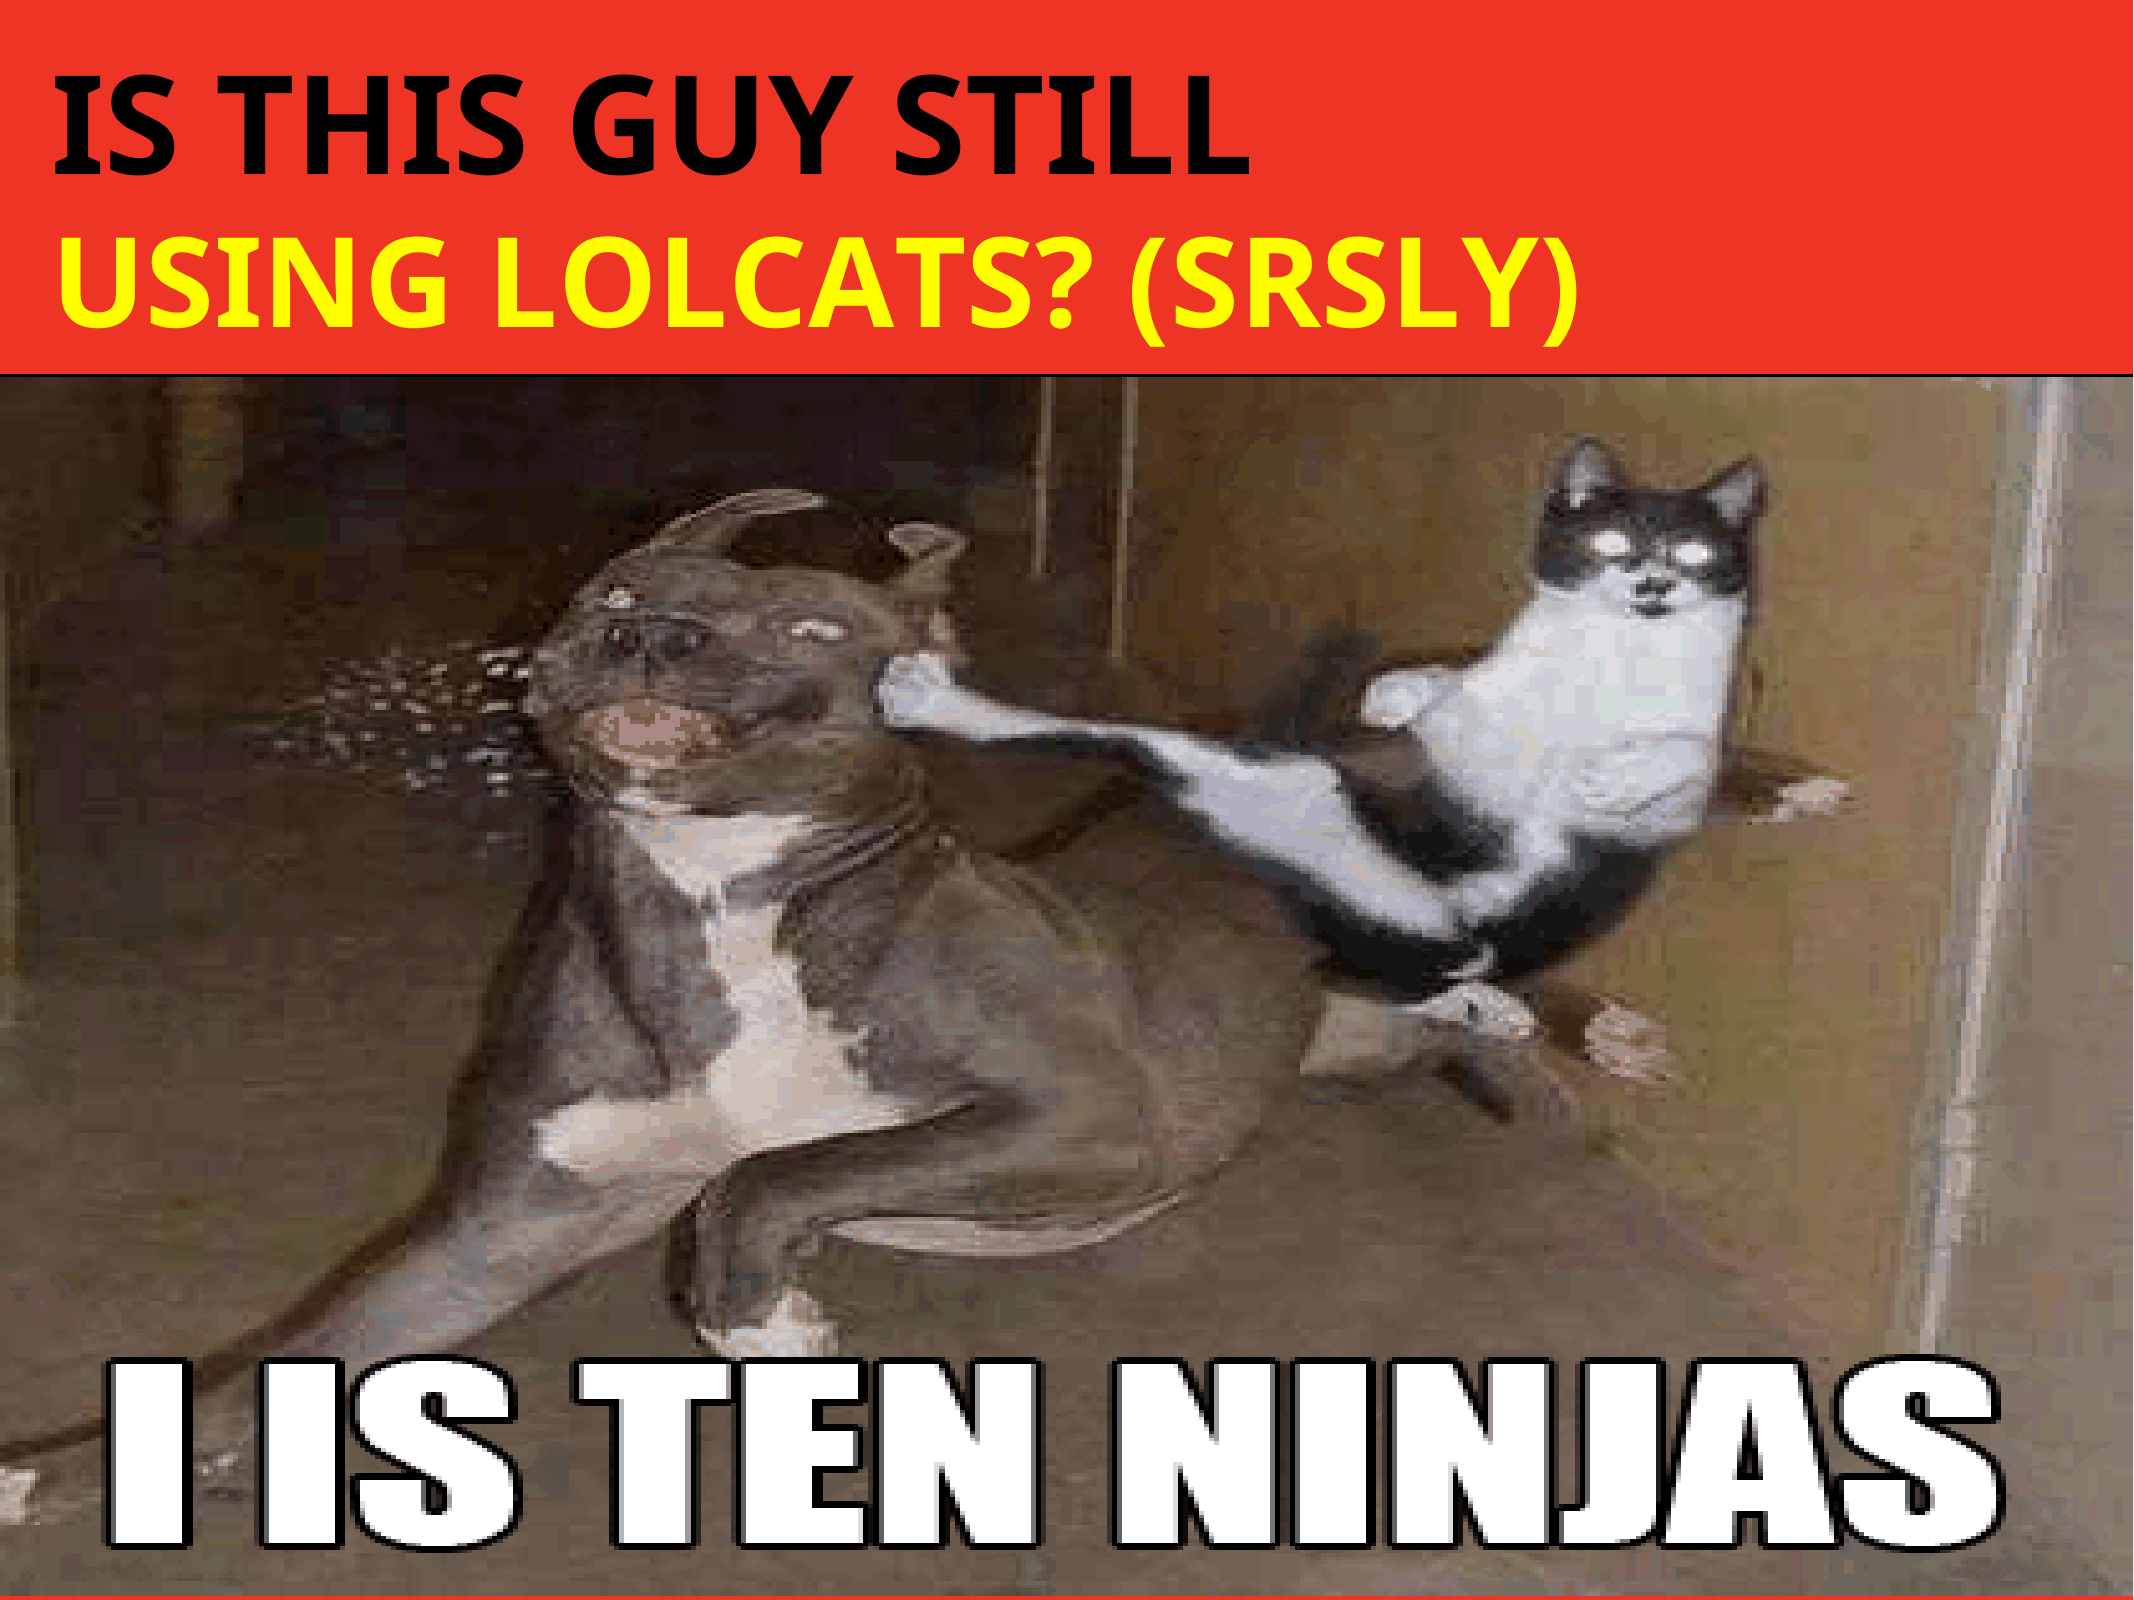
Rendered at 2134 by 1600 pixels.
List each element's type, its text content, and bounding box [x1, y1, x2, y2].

picture [0, 374, 2134, 1596]
text_box IS THIS GUY STILL USING LOLCATS? (SRSLY) [41, 37, 2134, 374]
